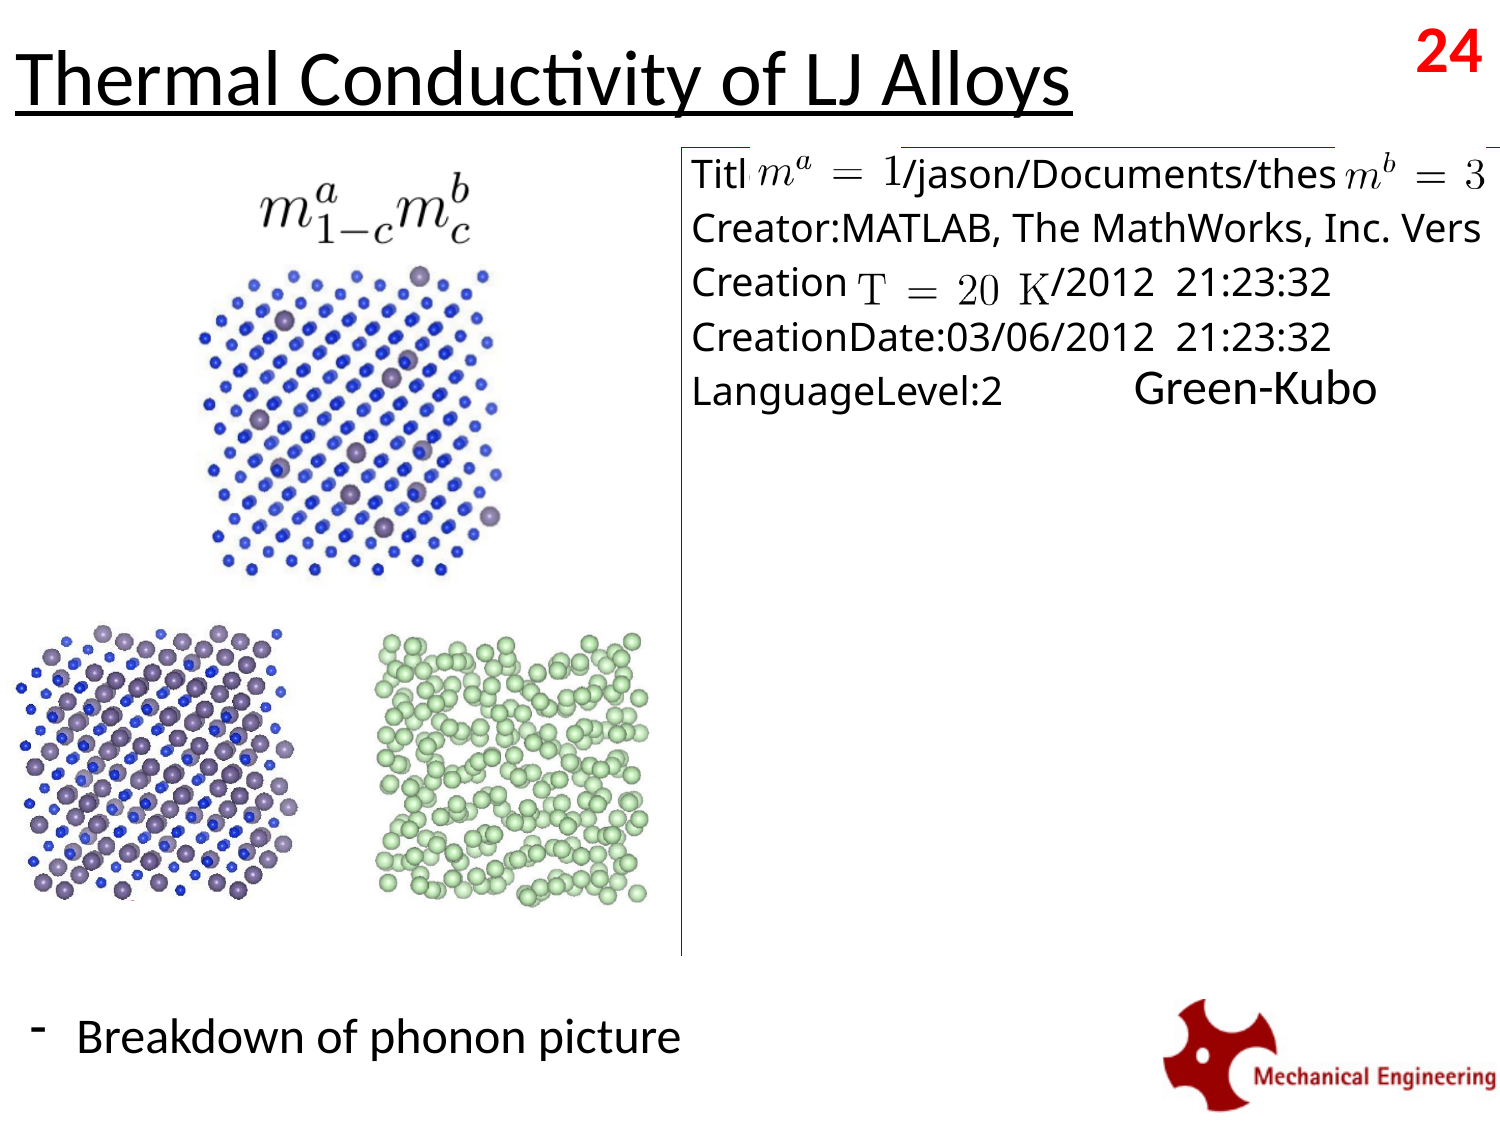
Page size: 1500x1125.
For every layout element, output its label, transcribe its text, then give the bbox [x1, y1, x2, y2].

picture [363, 617, 664, 912]
picture [3, 617, 304, 901]
text_box 24 [1400, 0, 1499, 93]
picture [1162, 999, 1497, 1113]
picture [250, 167, 476, 252]
title Thermal Conductivity of LJ Alloys [0, 0, 1351, 168]
picture [190, 264, 529, 588]
text_box Green-Kubo [1119, 360, 1443, 434]
picture [678, 144, 1500, 956]
text_box Breakdown of phonon picture [15, 995, 871, 1071]
